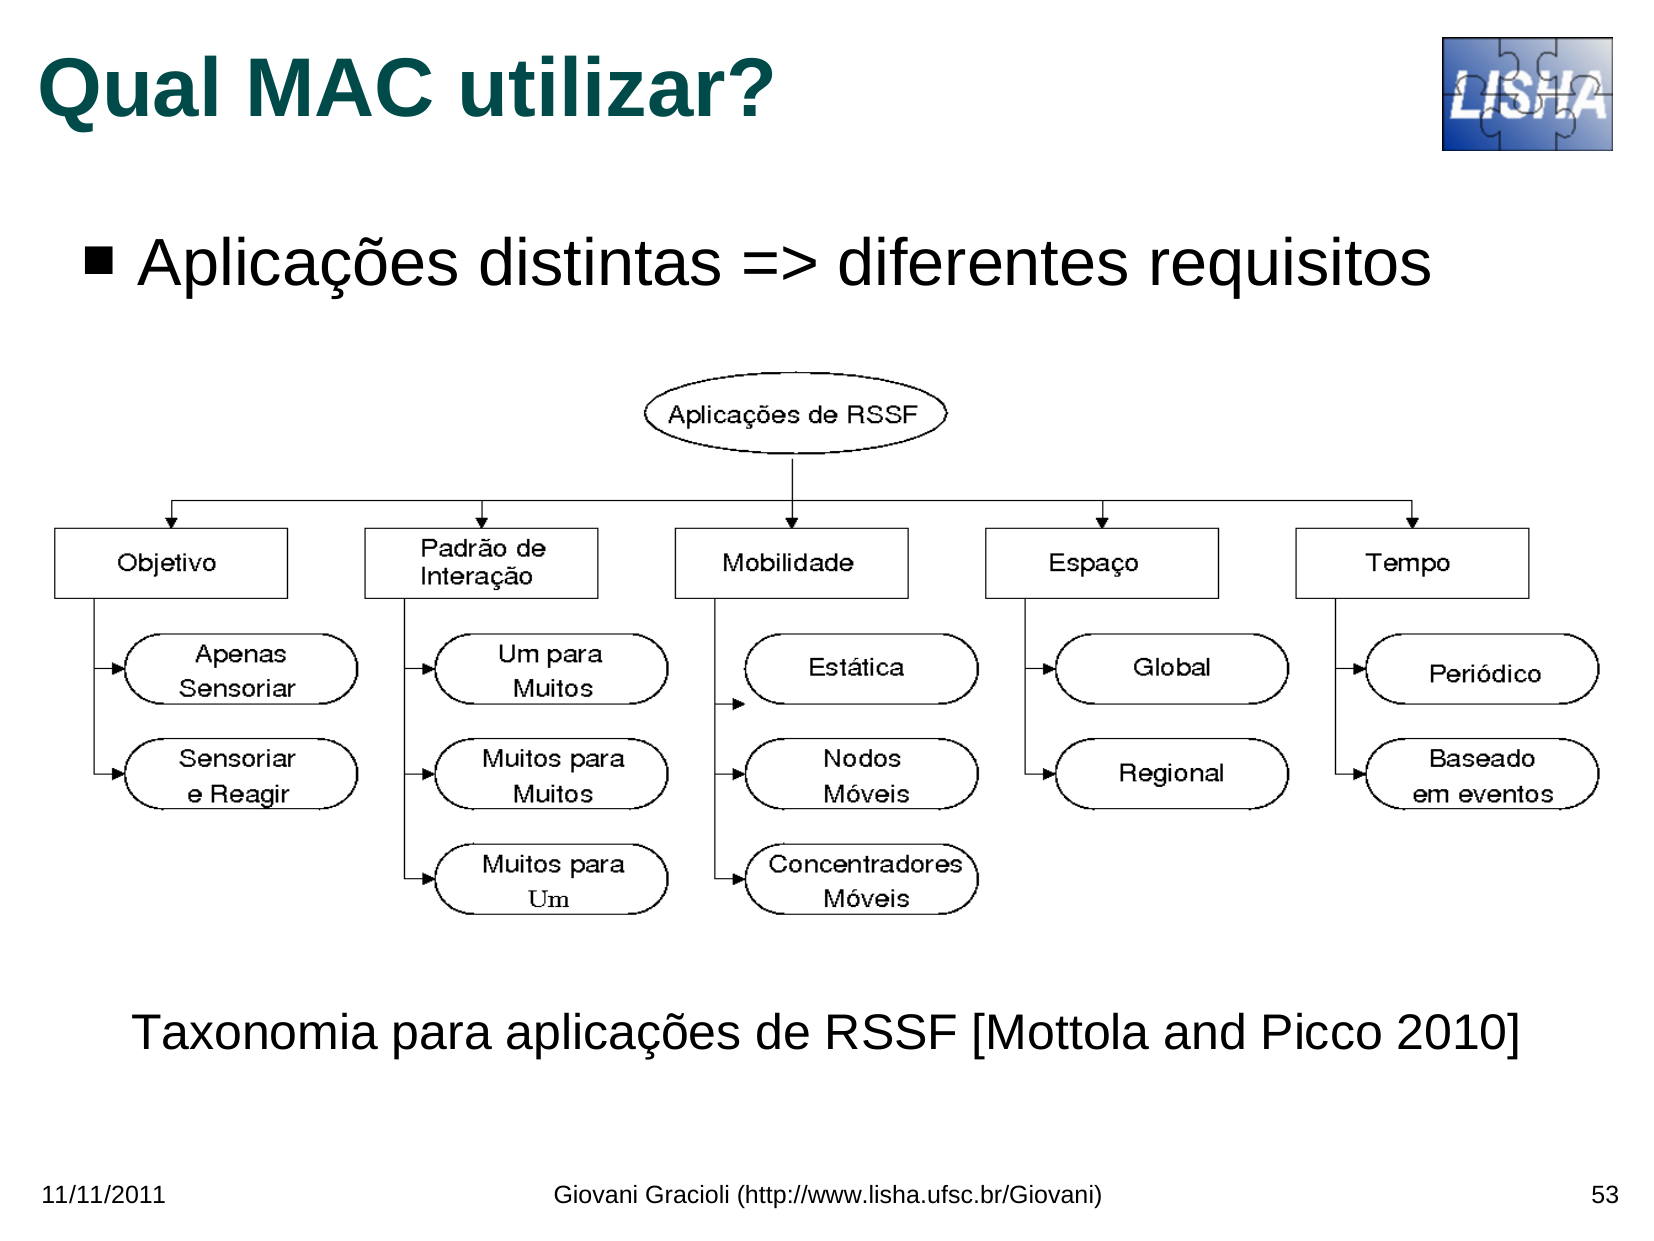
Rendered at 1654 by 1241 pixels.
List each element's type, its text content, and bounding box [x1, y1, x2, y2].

picture [1442, 37, 1613, 151]
picture [53, 371, 1601, 916]
text_box Taxonomia para aplicações de RSSF [Mottola and Picco 2010] [76, 1003, 1577, 1060]
list Aplicações distintas => diferentes requisitos [37, 225, 1613, 338]
title Qual MAC utilizar? [37, 37, 1426, 151]
